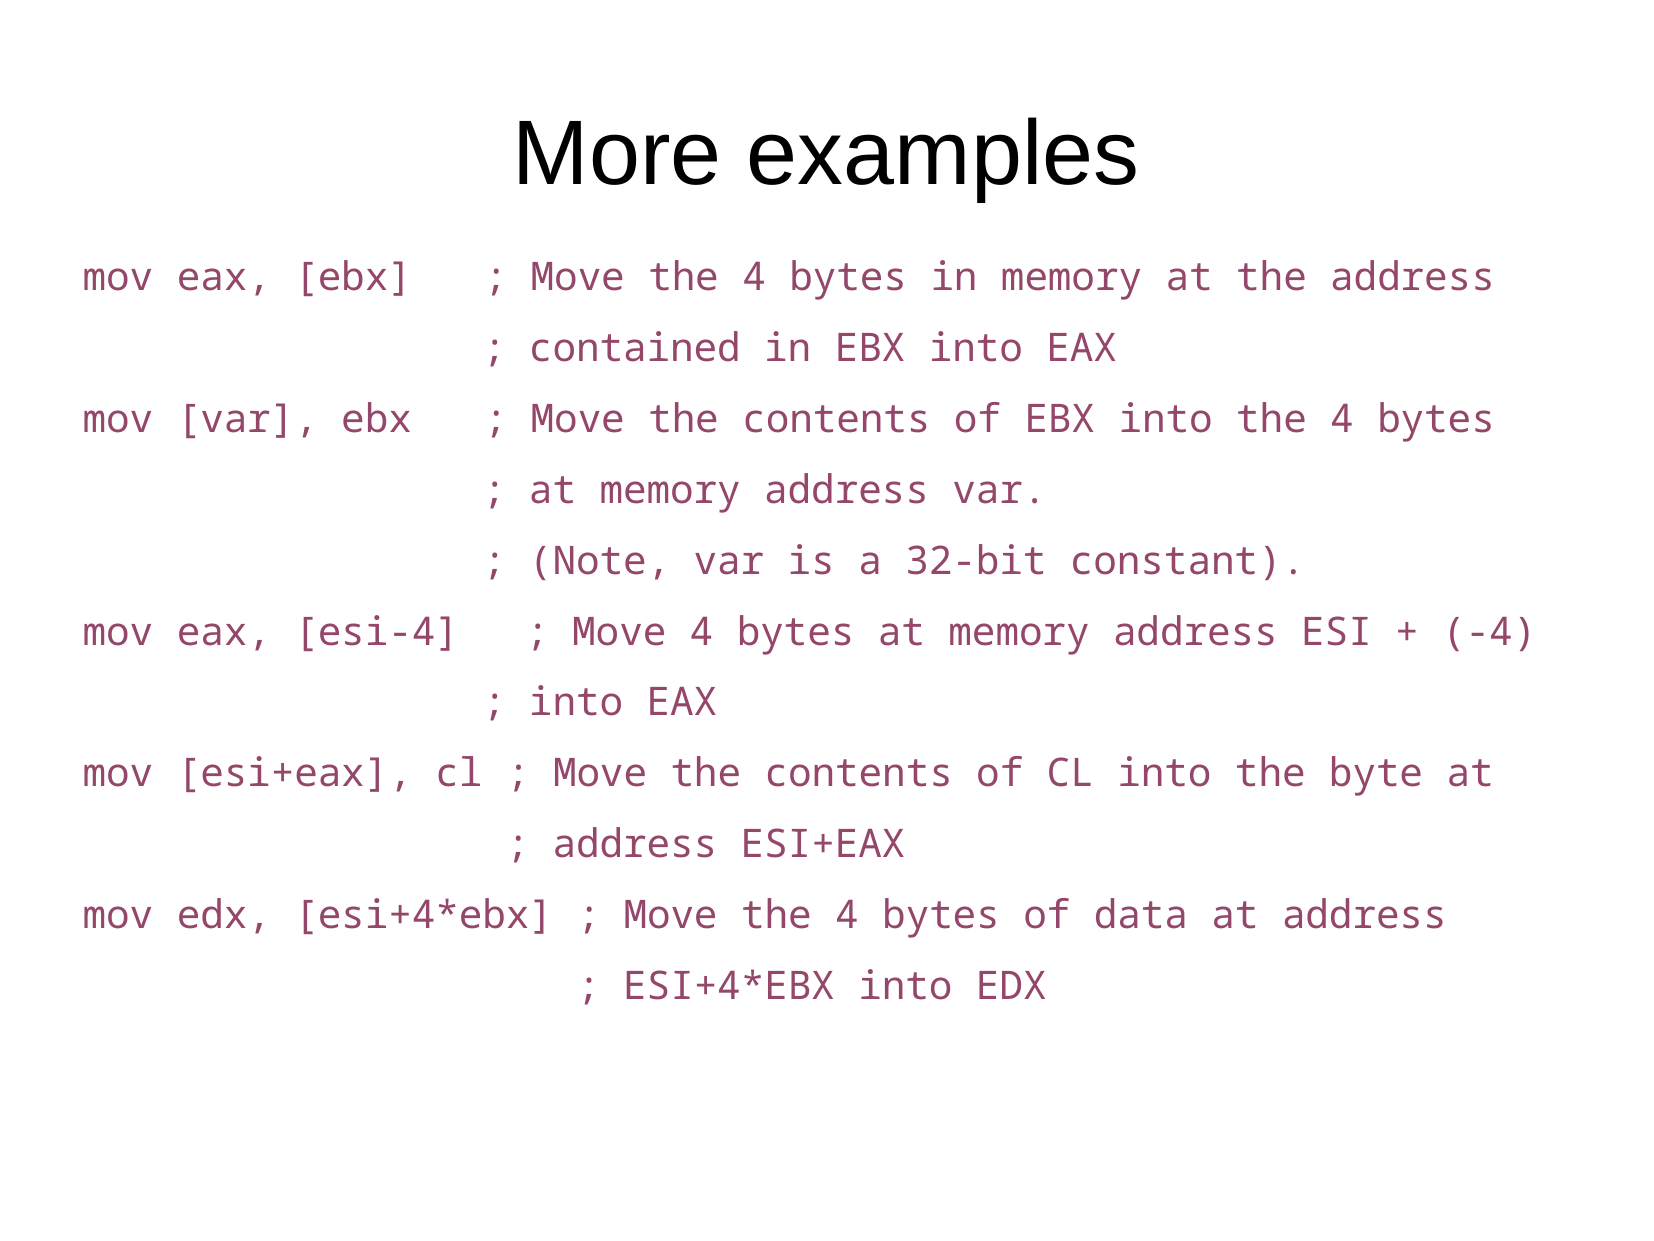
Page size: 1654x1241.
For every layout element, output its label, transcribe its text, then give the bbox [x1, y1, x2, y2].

title More examples [82, 49, 1571, 187]
list mov eax, [ebx] ; Move the 4 bytes in memory at the address ; contained in EBX into EAX mov [var], ebx ; Move the contents of EBX into the 4 bytes ; at memory address var. ; (Note, var is a 32-bit constant). mov eax, [esi-4] ; Move 4 bytes at memory address ESI + (-4) ; into EAX mov [esi+eax], cl ; Move the contents of CL into the byte at ; address ESI+EAX mov edx, [esi+4*ebx] ; Move the 4 bytes of data at address ; ESI+4*EBX into EDX [82, 187, 1571, 1163]
